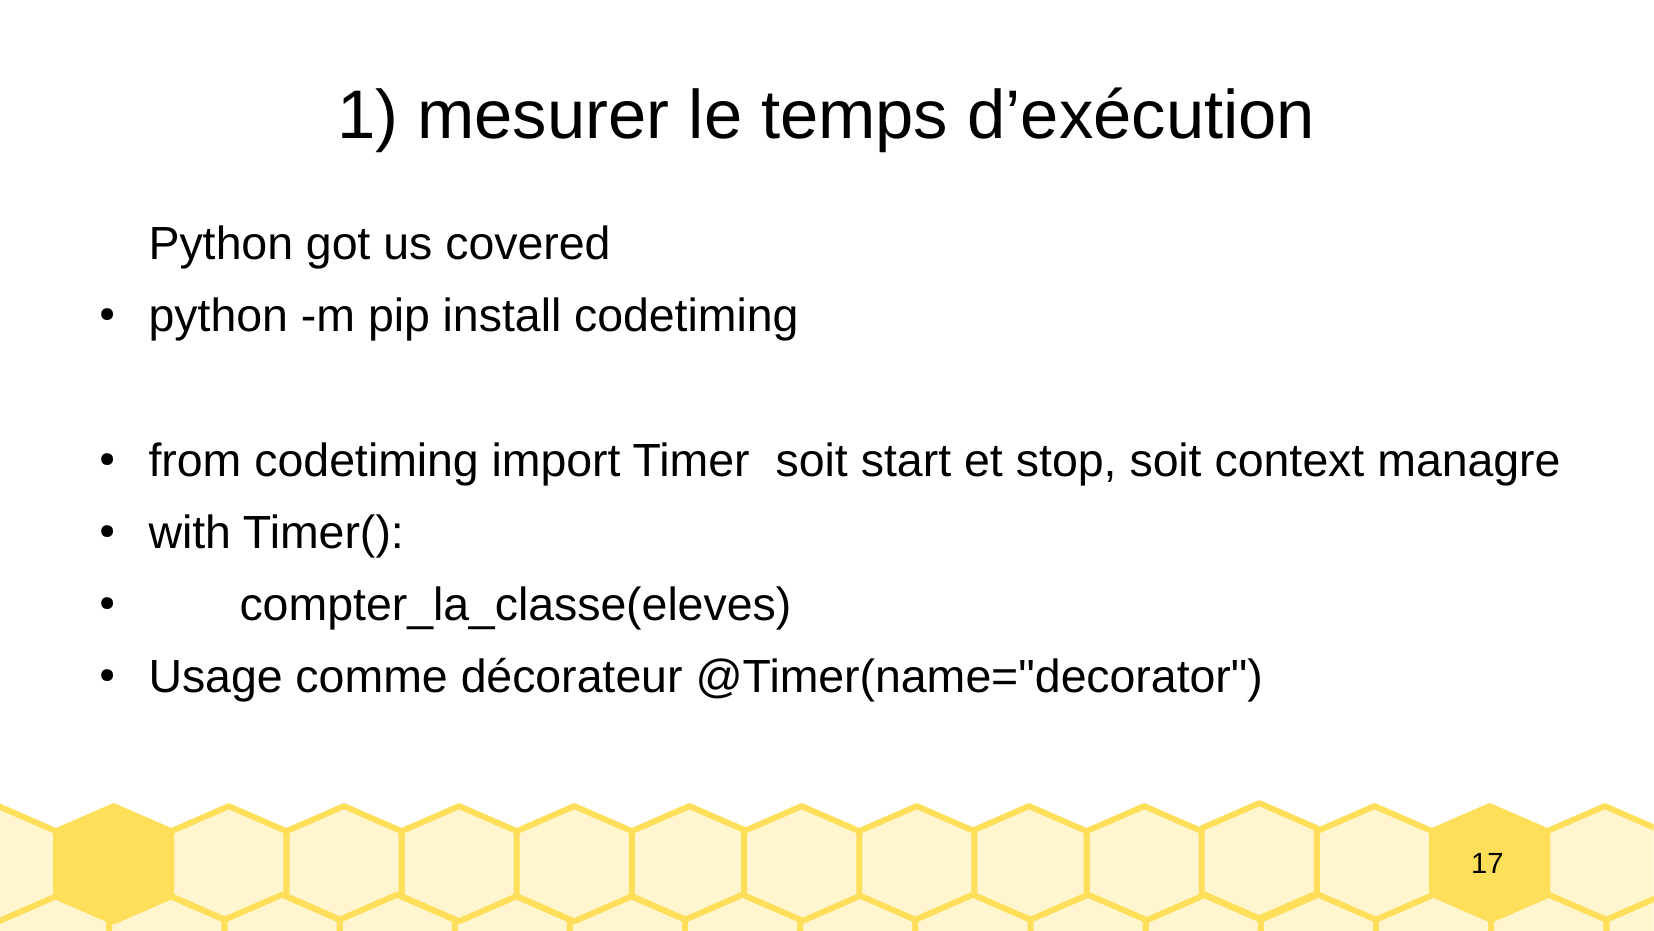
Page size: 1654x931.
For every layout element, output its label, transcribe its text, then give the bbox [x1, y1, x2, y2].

title 1) mesurer le temps d’exécution [82, 37, 1571, 193]
list Python got us covered python -m pip install codetiming from codetiming import Timer soit start et stop, soit context managre with Timer(): compter_la_classe(eleves) Usage comme décorateur @Timer(name="decorator") [82, 217, 1571, 758]
